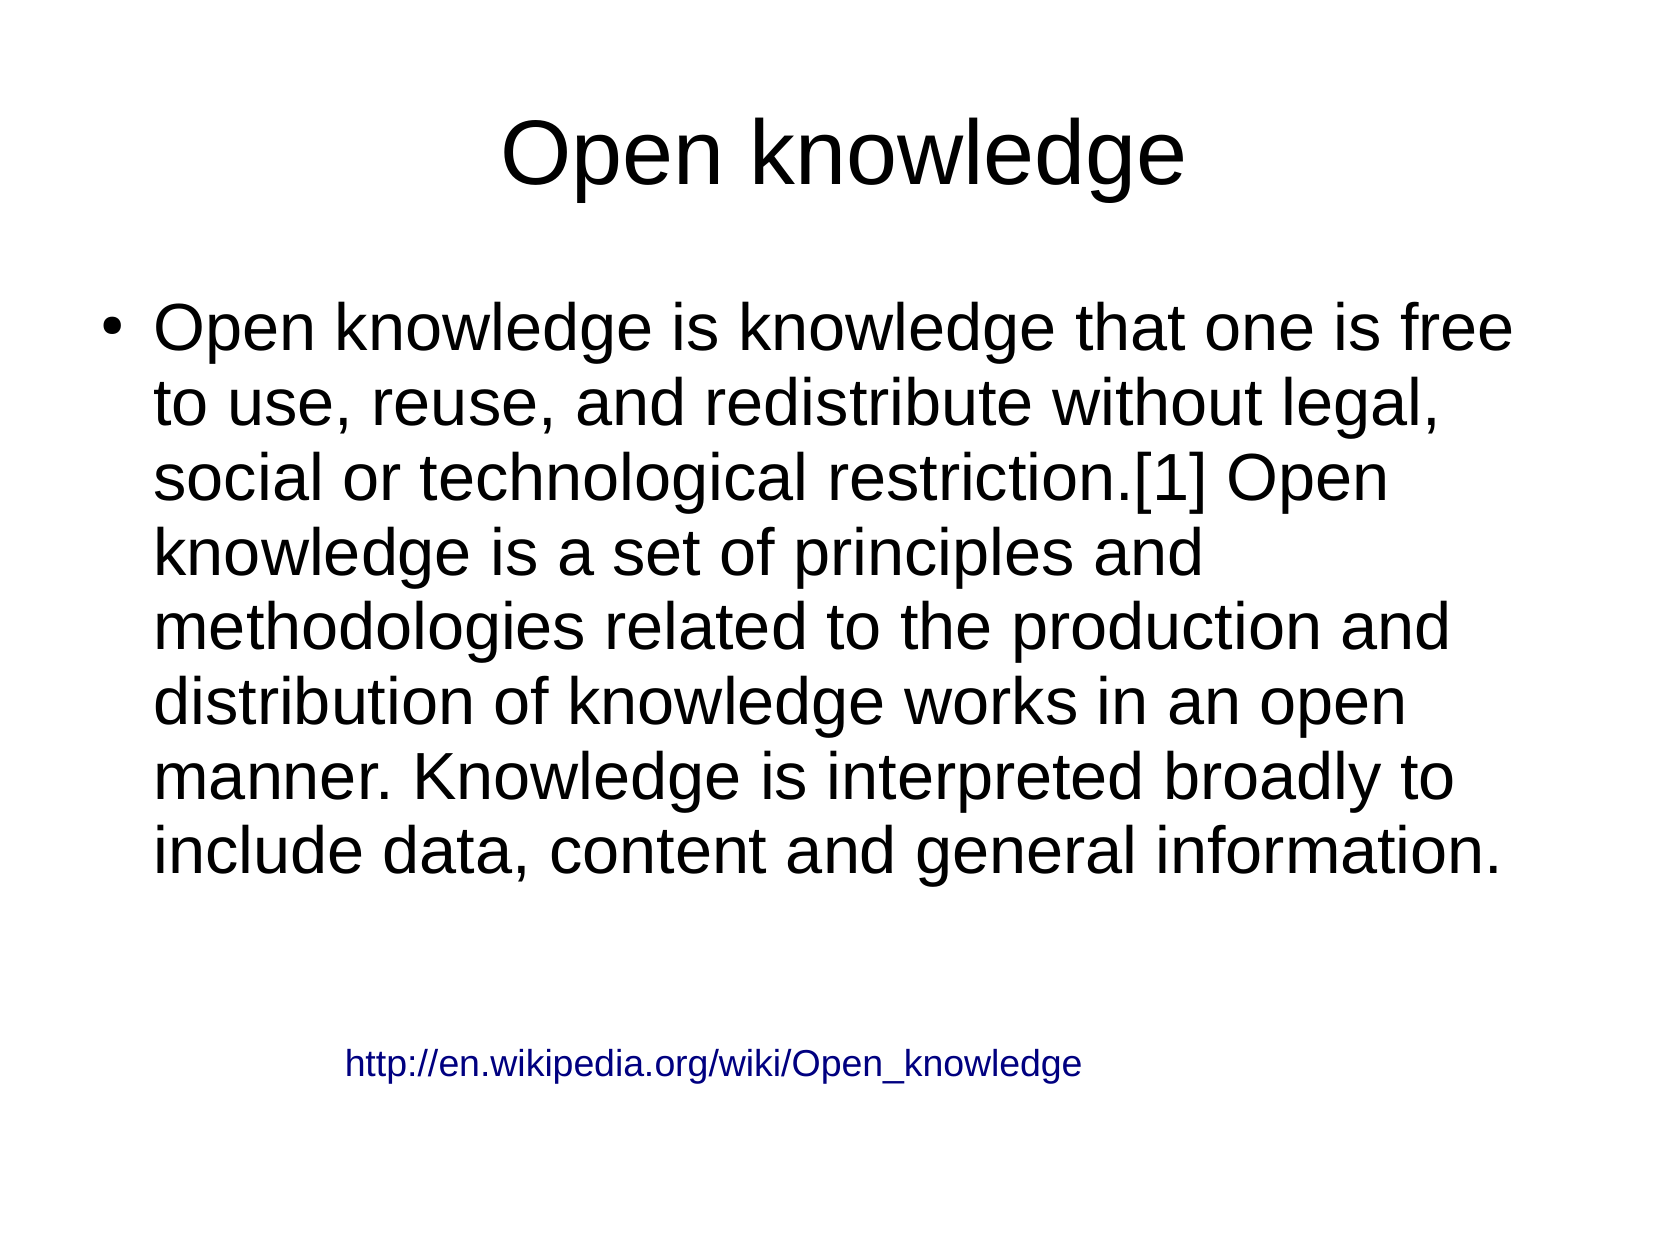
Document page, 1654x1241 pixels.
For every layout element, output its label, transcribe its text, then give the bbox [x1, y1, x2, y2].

title Open knowledge [82, 49, 1571, 257]
text_box http://en.wikipedia.org/wiki/Open_knowledge [330, 1035, 1256, 1105]
list Open knowledge is knowledge that one is free to use, reuse, and redistribute without legal, social or technological restriction.[1] Open knowledge is a set of principles and methodologies related to the production and distribution of knowledge works in an open manner. Knowledge is interpreted broadly to include data, content and general information. [82, 290, 1571, 1010]
